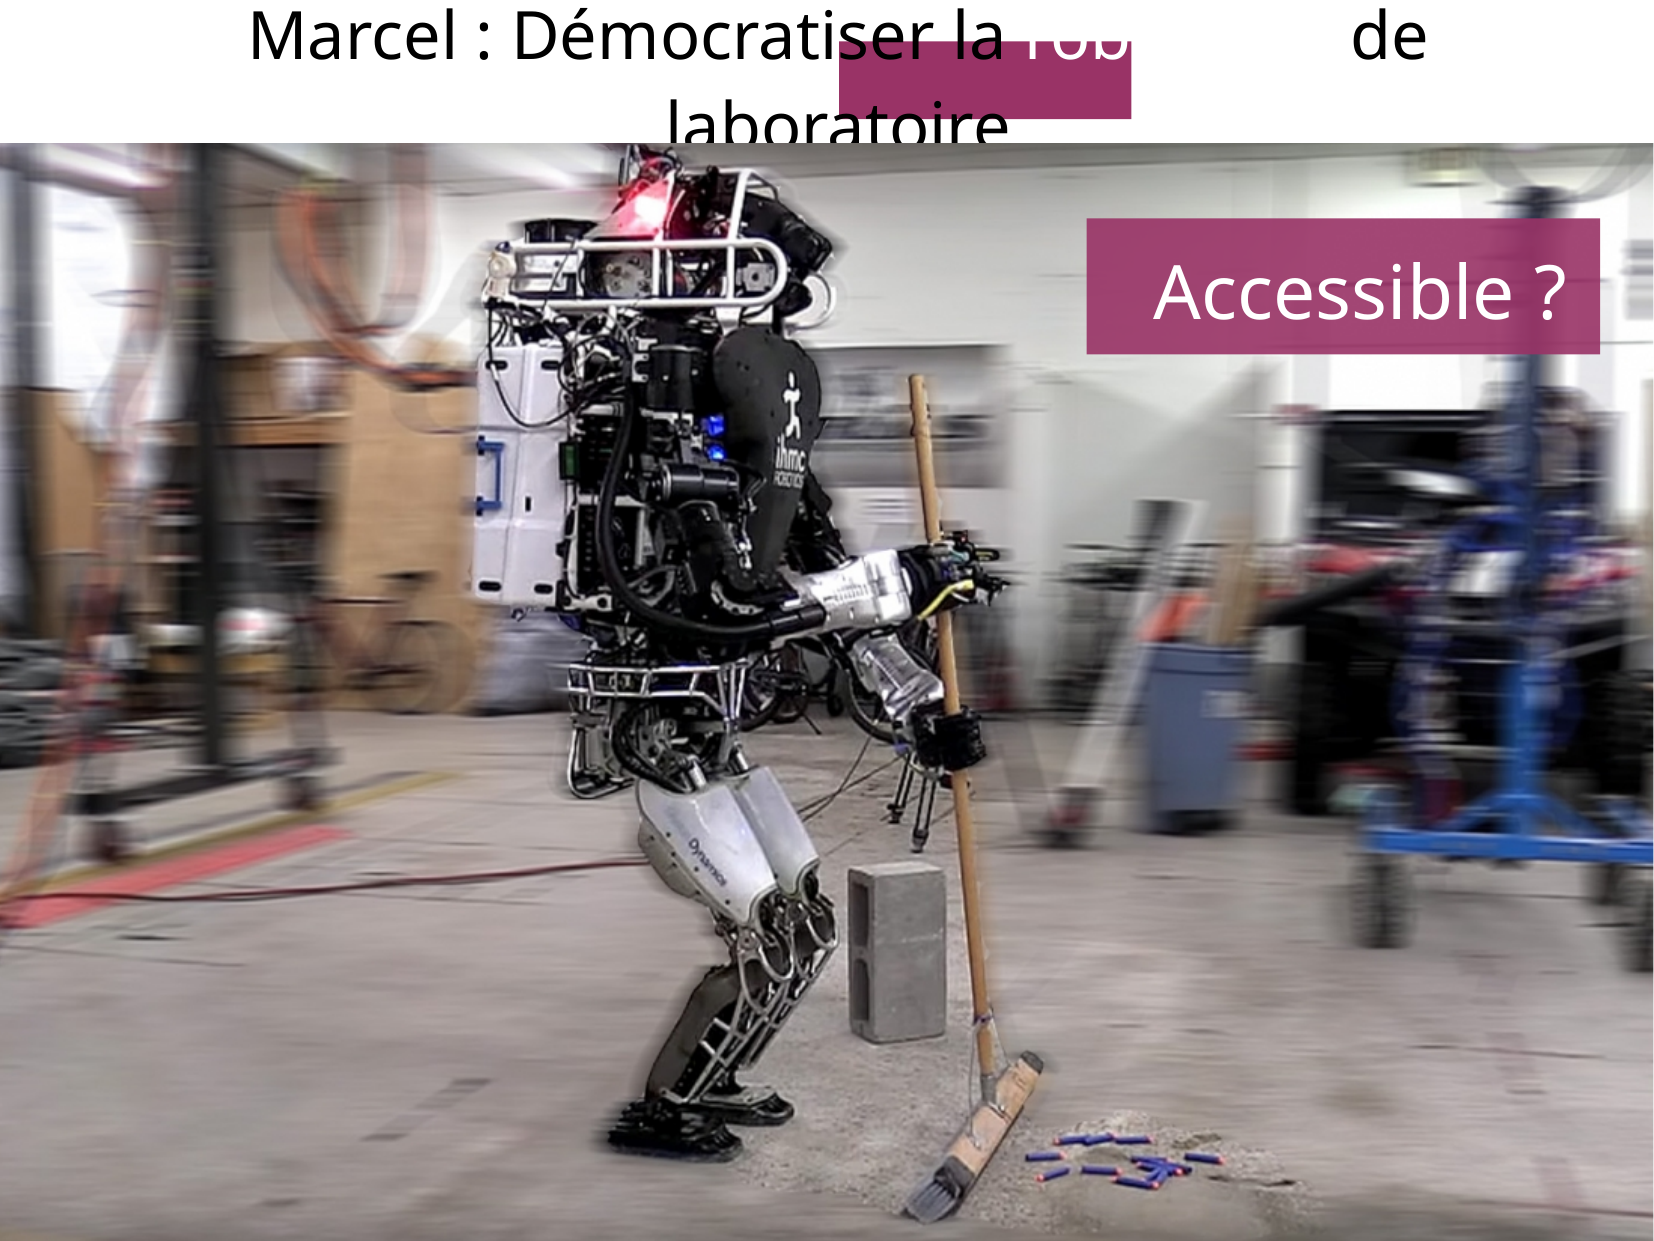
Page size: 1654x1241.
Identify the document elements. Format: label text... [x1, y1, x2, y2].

picture [0, 143, 1654, 1241]
text_box [1086, 218, 1601, 355]
text_box Accessible ? [1139, 232, 1550, 345]
title Marcel : Démocratiser la robotique de laboratoire [94, 35, 1583, 123]
